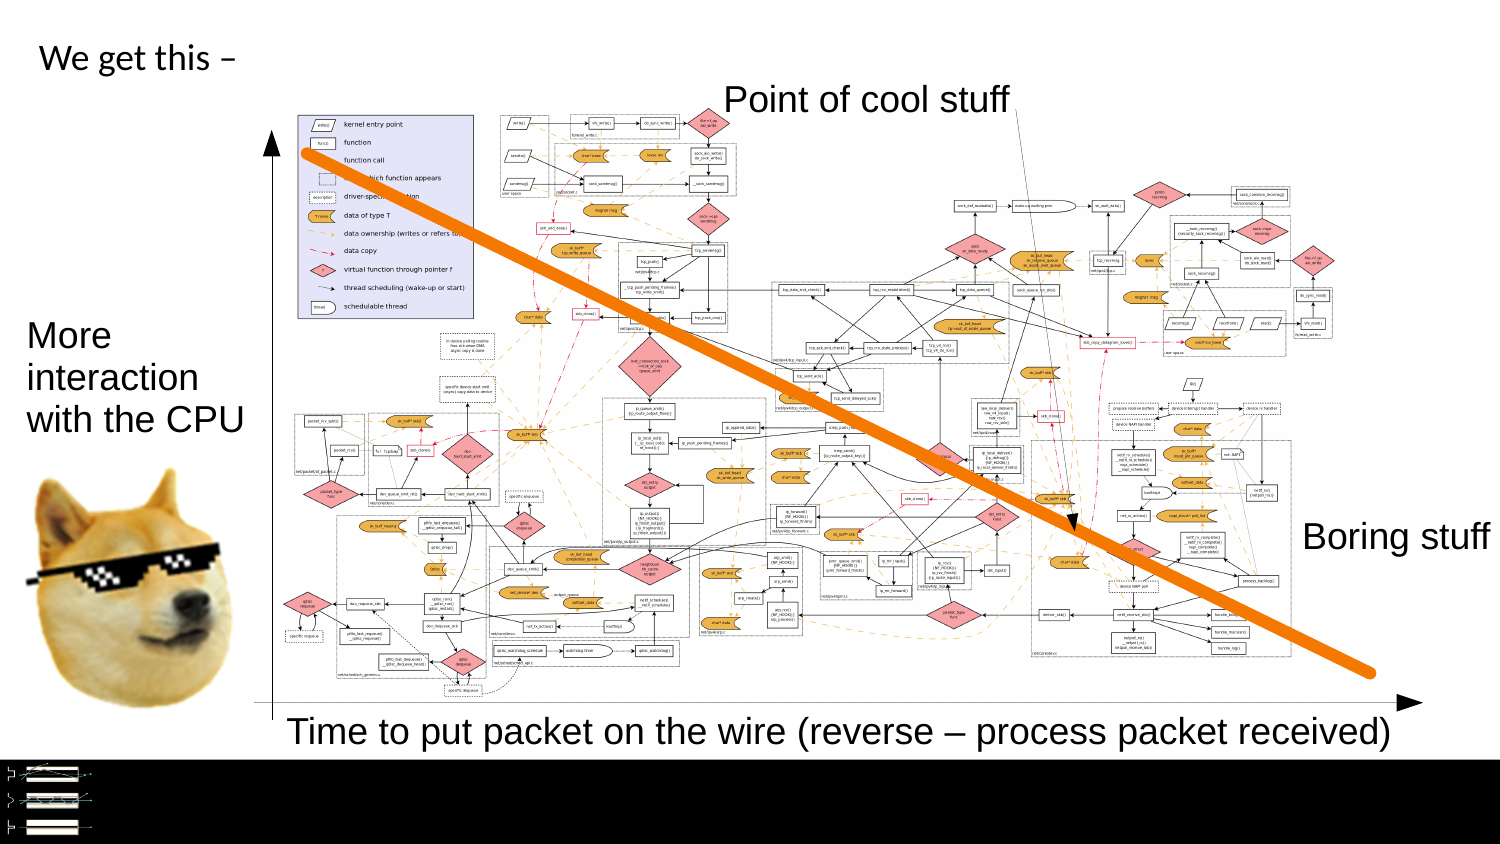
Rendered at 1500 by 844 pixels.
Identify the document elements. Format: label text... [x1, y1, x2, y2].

text_box Point of cool stuff [708, 70, 1146, 296]
text_box More interaction with the CPU [11, 307, 260, 448]
text_box Boring stuff [1287, 507, 1500, 733]
title We get this – [38, 0, 1464, 132]
picture [1043, 108, 1335, 625]
text_box Time to put packet on the wire (reverse – process packet received) [271, 703, 1453, 844]
picture [283, 108, 1287, 697]
picture [5, 761, 95, 837]
picture [0, 448, 272, 727]
